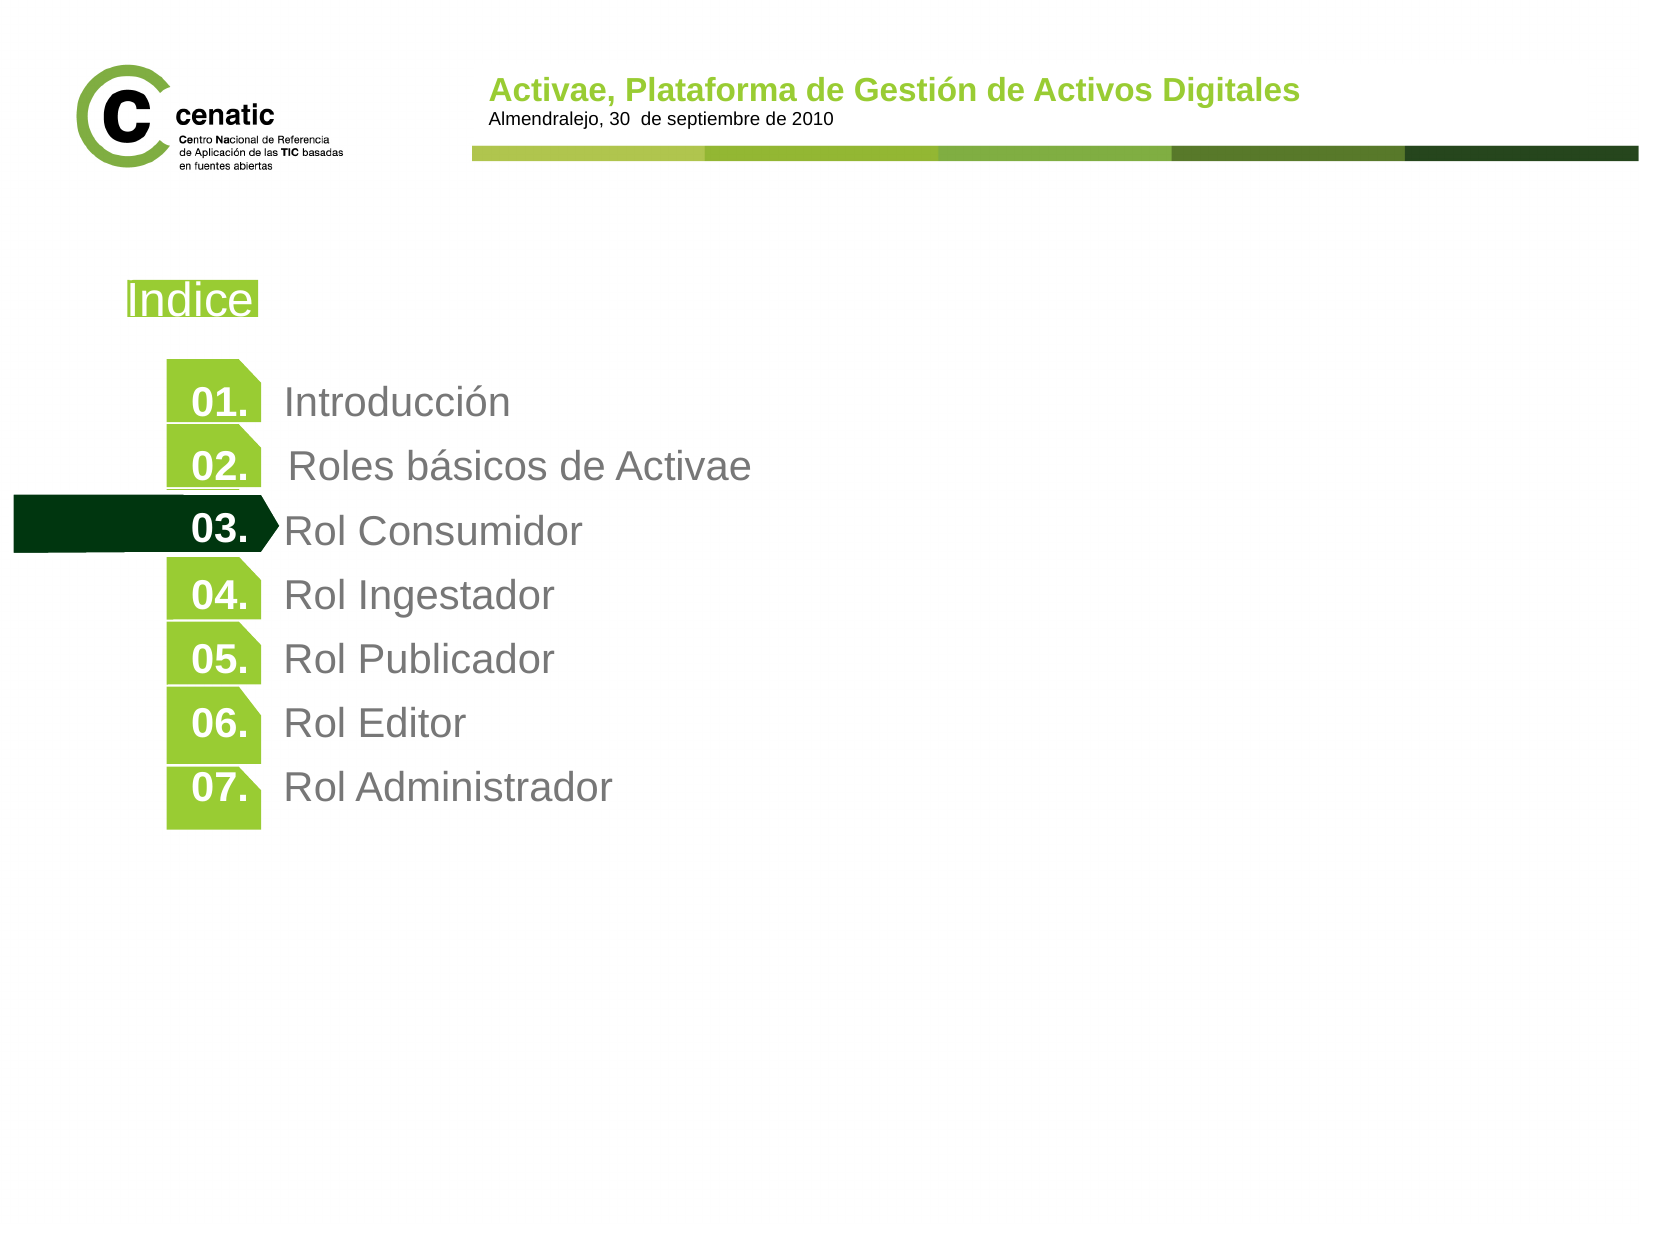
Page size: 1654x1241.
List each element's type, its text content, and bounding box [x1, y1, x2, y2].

text_box [11, 492, 283, 556]
picture [0, 0, 1639, 1224]
text_box 03. [175, 497, 264, 560]
